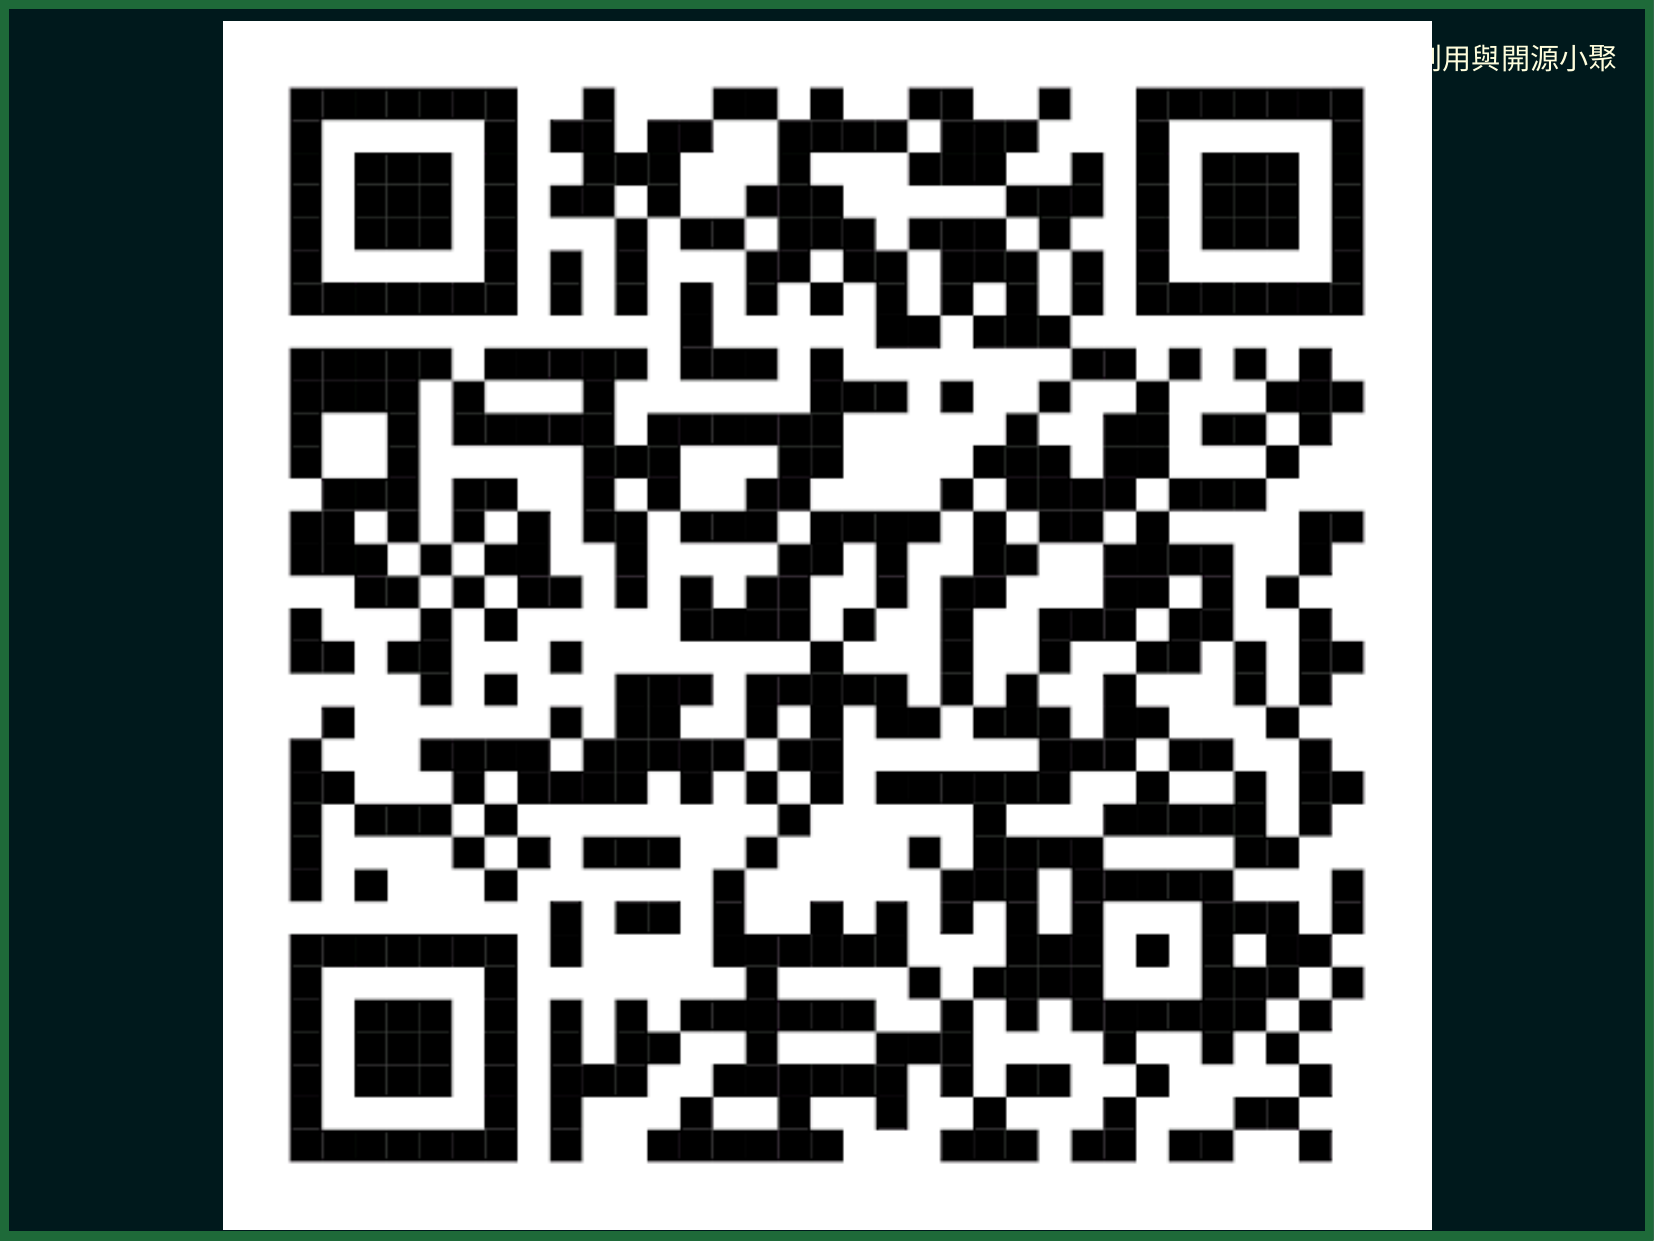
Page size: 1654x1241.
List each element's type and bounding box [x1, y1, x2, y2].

picture [223, 21, 1432, 1230]
